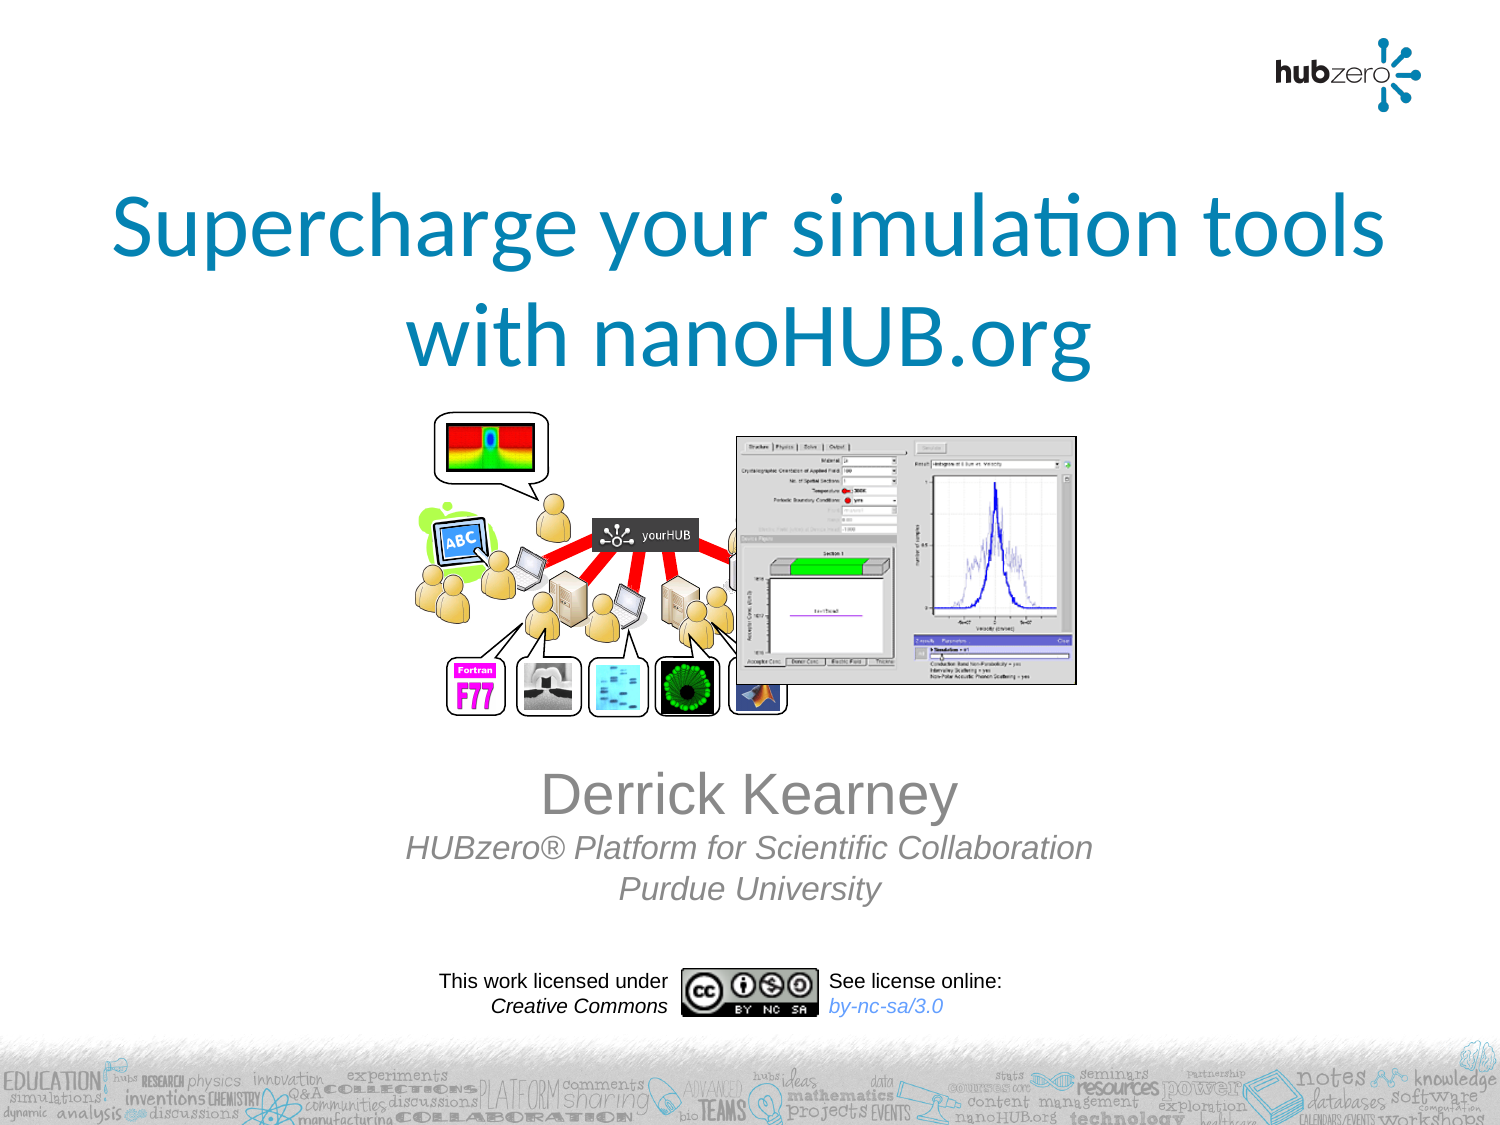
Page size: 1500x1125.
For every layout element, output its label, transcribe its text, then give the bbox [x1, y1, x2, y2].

title Supercharge your simulation tools with nanoHUB.org [62, 149, 1438, 401]
subtitle Derrick Kearney HUBzero® Platform for Scientific Collaboration Purdue University [225, 762, 1276, 925]
text_box [728, 657, 788, 715]
chart [524, 663, 572, 710]
picture [454, 663, 496, 713]
picture [736, 685, 780, 711]
text_box [588, 631, 649, 717]
picture [737, 437, 1075, 684]
text_box See license online: by-nc-sa/3.0 [814, 959, 1018, 1026]
picture [1272, 35, 1424, 115]
text_box [446, 623, 523, 716]
picture [0, 1034, 1500, 1125]
text_box [655, 635, 720, 716]
text_box This work licensed under Creative Commons [423, 959, 684, 1026]
chart [596, 665, 640, 710]
text_box [434, 412, 549, 500]
picture [446, 423, 535, 472]
picture [412, 492, 651, 645]
picture [684, 968, 814, 1017]
text_box [516, 628, 582, 716]
text_box [711, 622, 736, 654]
picture [592, 518, 699, 552]
chart [661, 661, 714, 714]
picture [659, 507, 736, 652]
